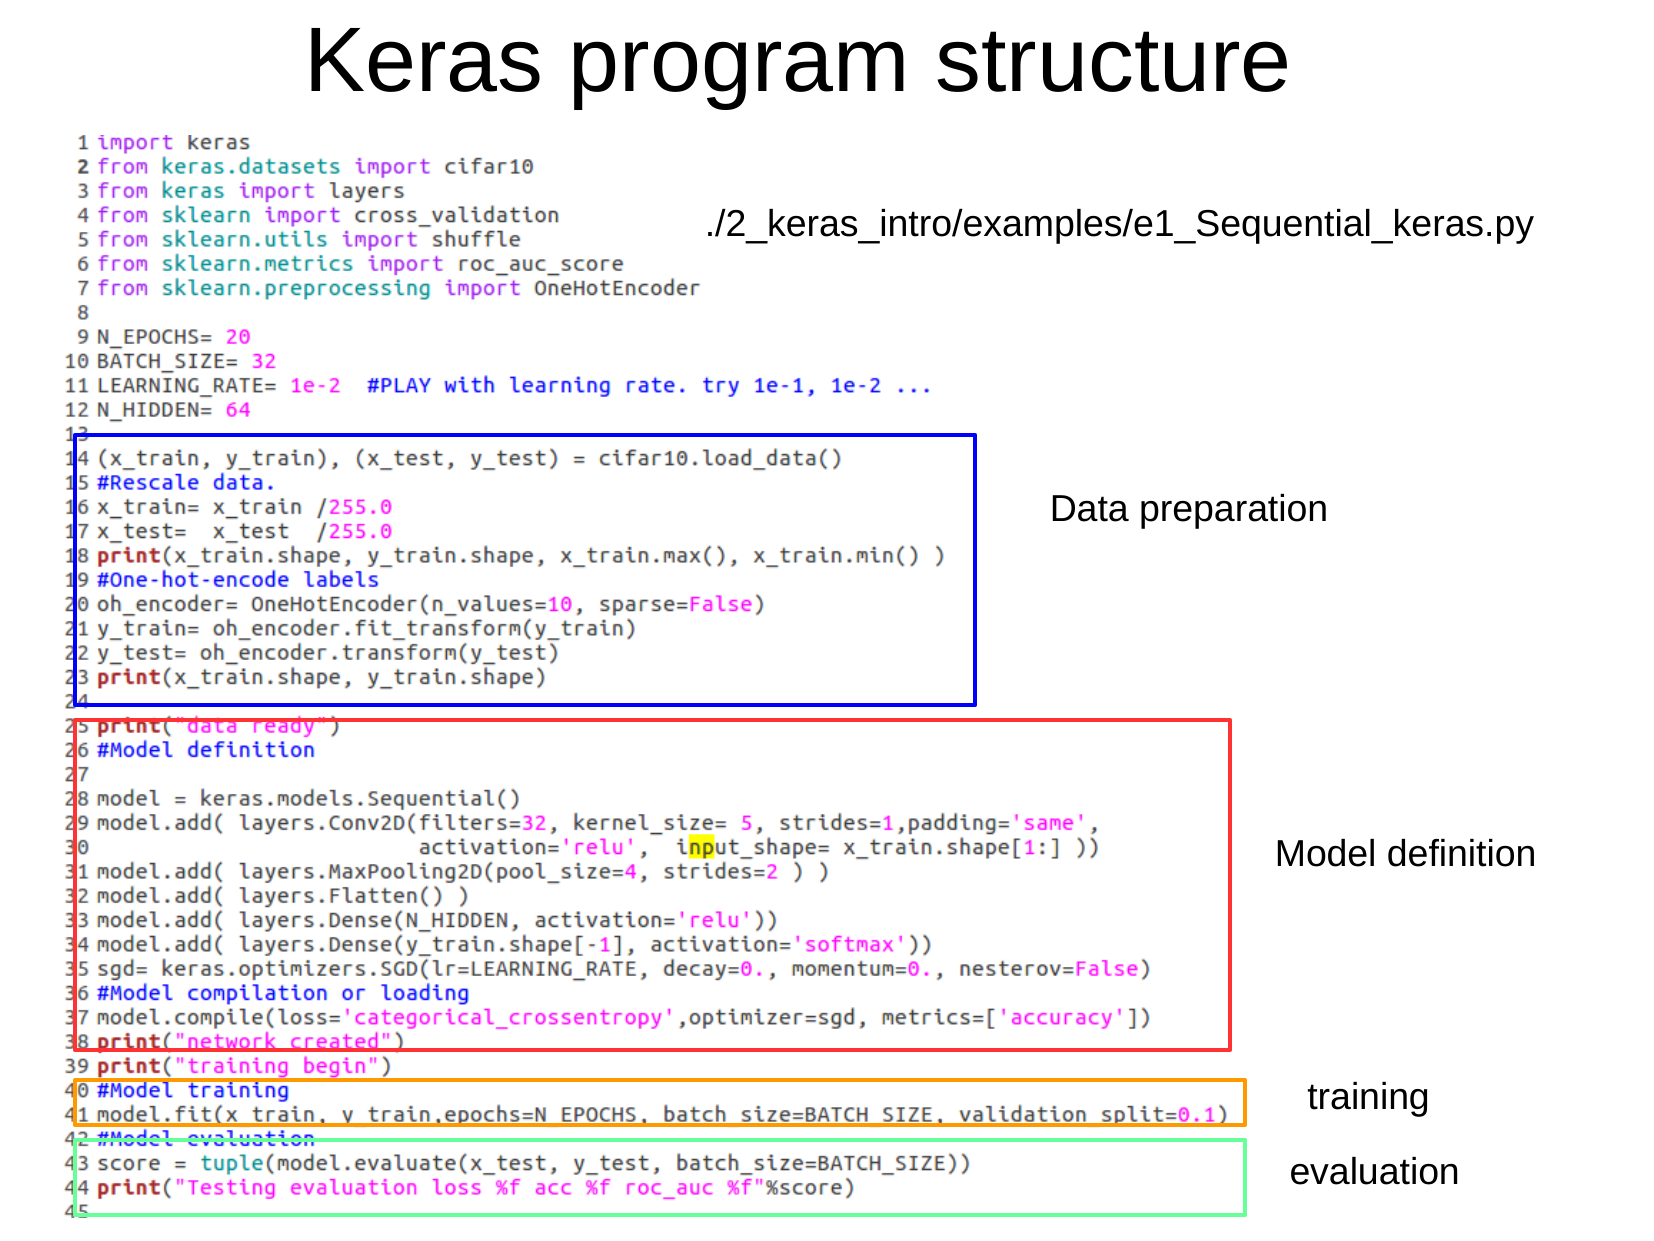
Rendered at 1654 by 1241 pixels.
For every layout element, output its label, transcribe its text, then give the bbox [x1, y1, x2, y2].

title Keras program structure [82, 8, 1516, 112]
picture [60, 135, 1321, 1218]
text_box training [1292, 1068, 1445, 1126]
text_box Data preparation [1035, 480, 1426, 537]
text_box evaluation [1274, 1142, 1621, 1218]
text_box Model definition [1260, 825, 1606, 916]
text_box ./2_keras_intro/examples/e1_Sequential_keras.py [690, 195, 1606, 256]
